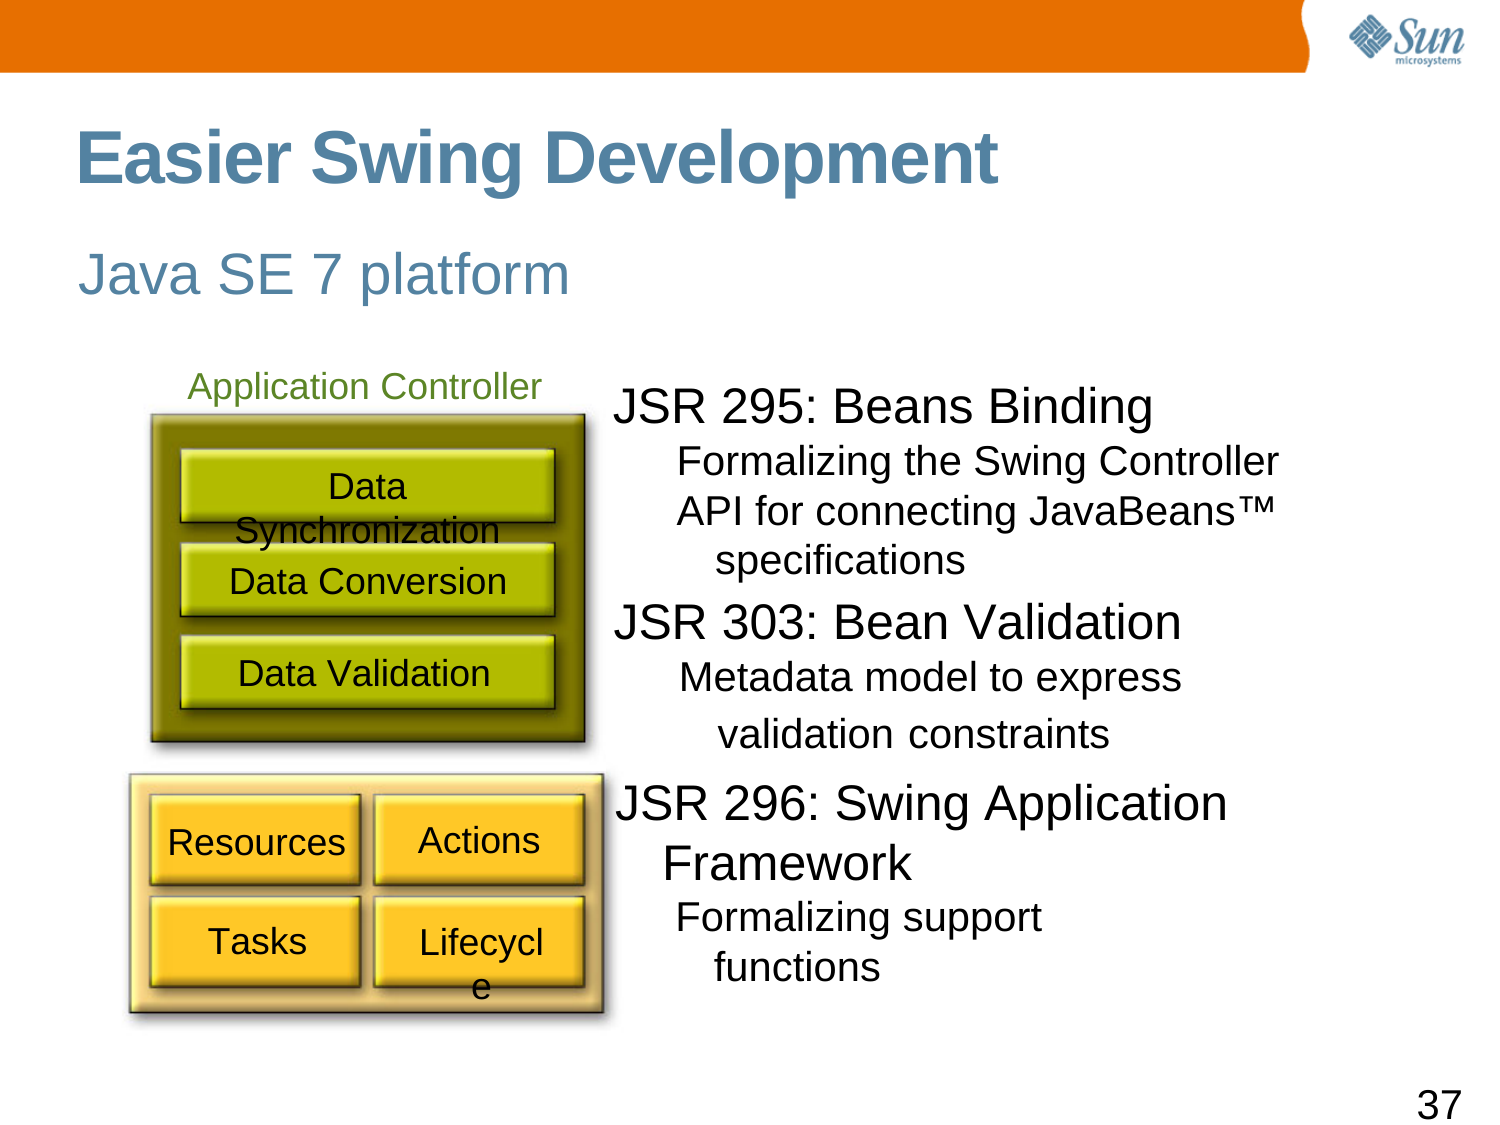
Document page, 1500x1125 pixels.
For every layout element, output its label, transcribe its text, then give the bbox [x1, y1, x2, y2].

text_box Lifecycle [408, 918, 540, 961]
text_box JSR 296: Swing Application Framework Formalizing support functions [540, 771, 1391, 988]
picture [110, 392, 625, 1045]
text_box JSR 303: Bean Validation Metadata model to express validation constraints [606, 590, 1354, 756]
text_box Data Validation [237, 649, 492, 693]
text_box Application Controller [152, 362, 577, 405]
picture [0, 0, 1500, 75]
text_box Data Synchronization [189, 462, 545, 505]
text_box Actions [417, 816, 540, 859]
text_box Tasks [207, 918, 308, 961]
title Easier Swing Development [75, 122, 1438, 228]
text_box Java SE 7 platform [70, 229, 1346, 318]
text_box JSR 295: Beans Binding Formalizing the Swing Controller API for connecting JavaBeans™ specifications [577, 374, 1422, 581]
text_box Resources [167, 818, 347, 861]
text_box Data Conversion [228, 557, 508, 600]
